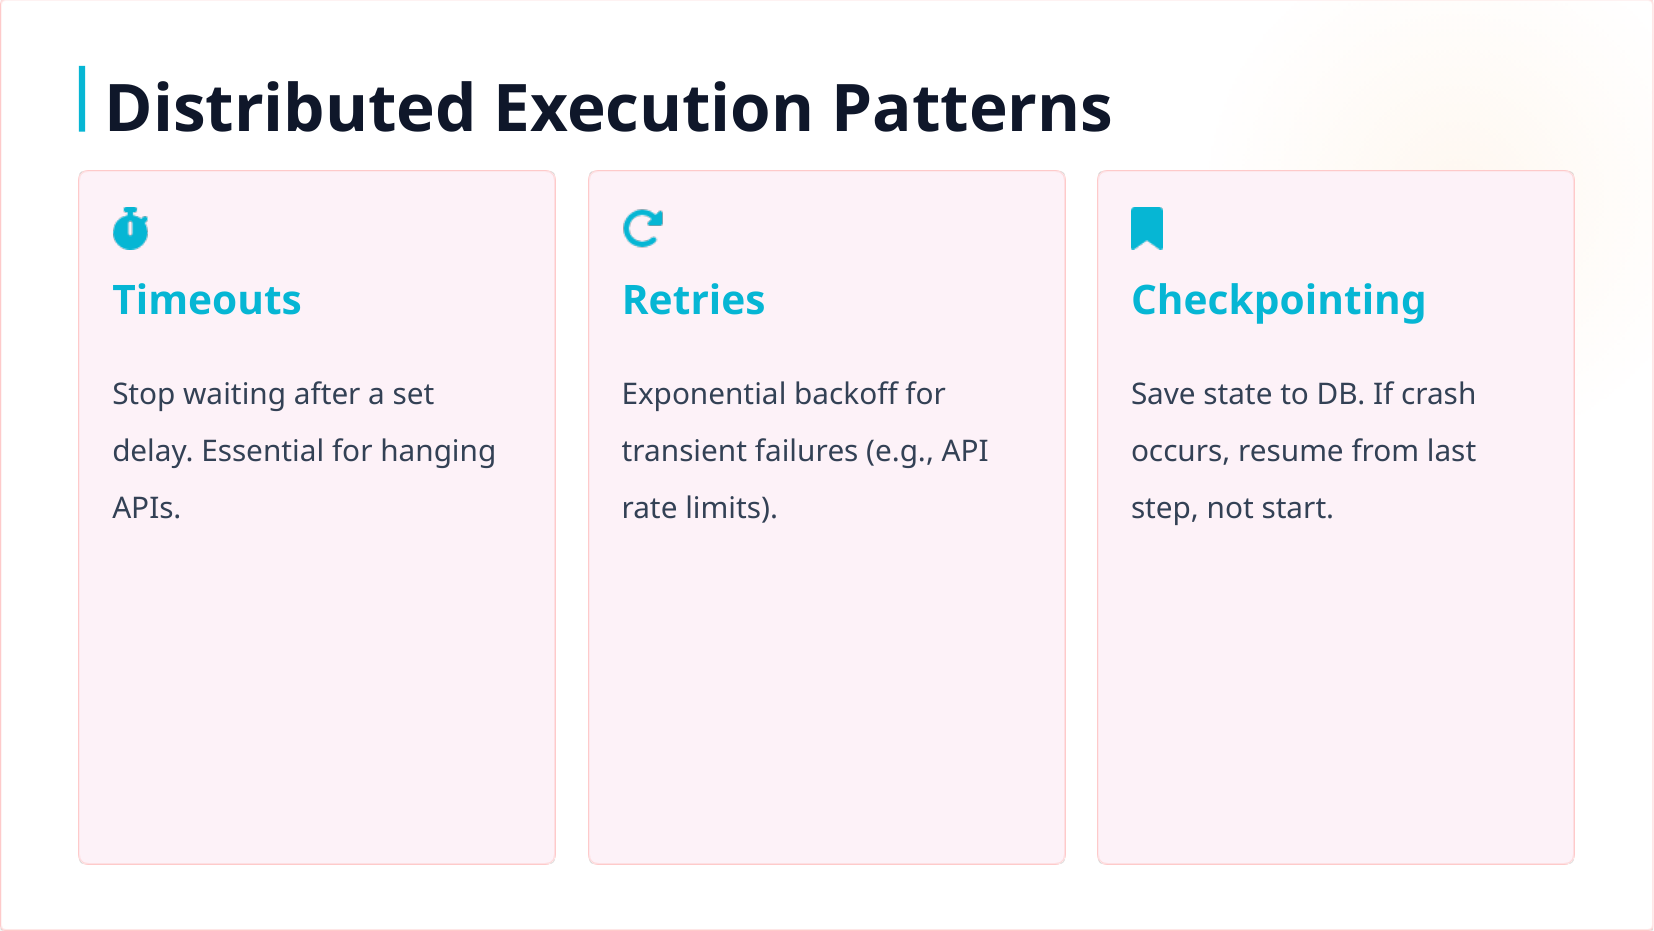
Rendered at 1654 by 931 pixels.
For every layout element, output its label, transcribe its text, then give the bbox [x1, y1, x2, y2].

text_box Save state to DB. If crash occurs, resume from last step, not start. [1131, 353, 1541, 525]
text_box Exponential backoff for transient failures (e.g., API rate limits). [621, 353, 1032, 525]
text_box [78, 65, 86, 132]
text_box Checkpointing [1131, 273, 1562, 323]
text_box Stop waiting after a set delay. Essential for hanging APIs. [112, 353, 523, 525]
picture [0, 0, 1654, 931]
text_box Timeouts [112, 273, 543, 323]
text_box Retries [621, 273, 1053, 323]
text_box Distributed Execution Patterns [104, 65, 1649, 145]
